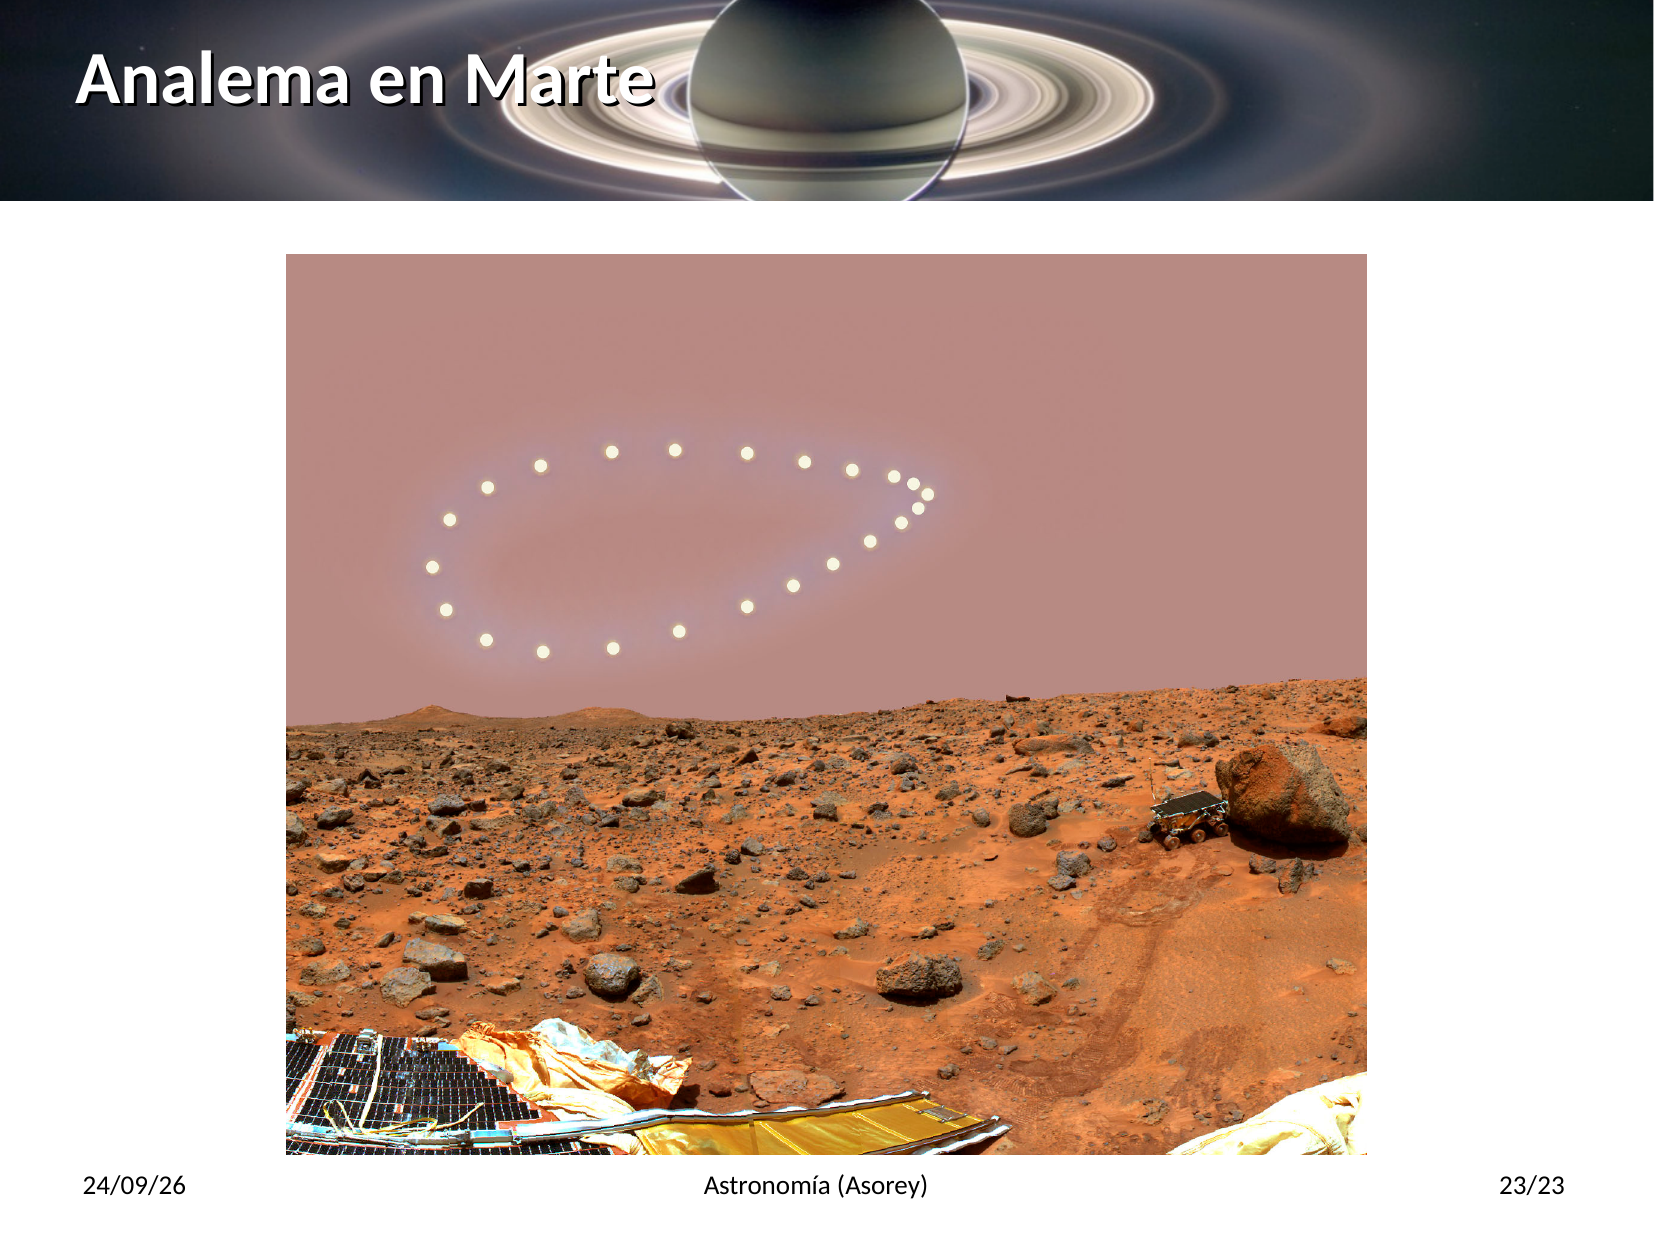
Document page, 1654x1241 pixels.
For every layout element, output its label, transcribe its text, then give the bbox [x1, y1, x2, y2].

title Analema en Marte [75, 19, 1564, 151]
picture [0, 0, 1654, 201]
picture [286, 254, 1367, 1156]
